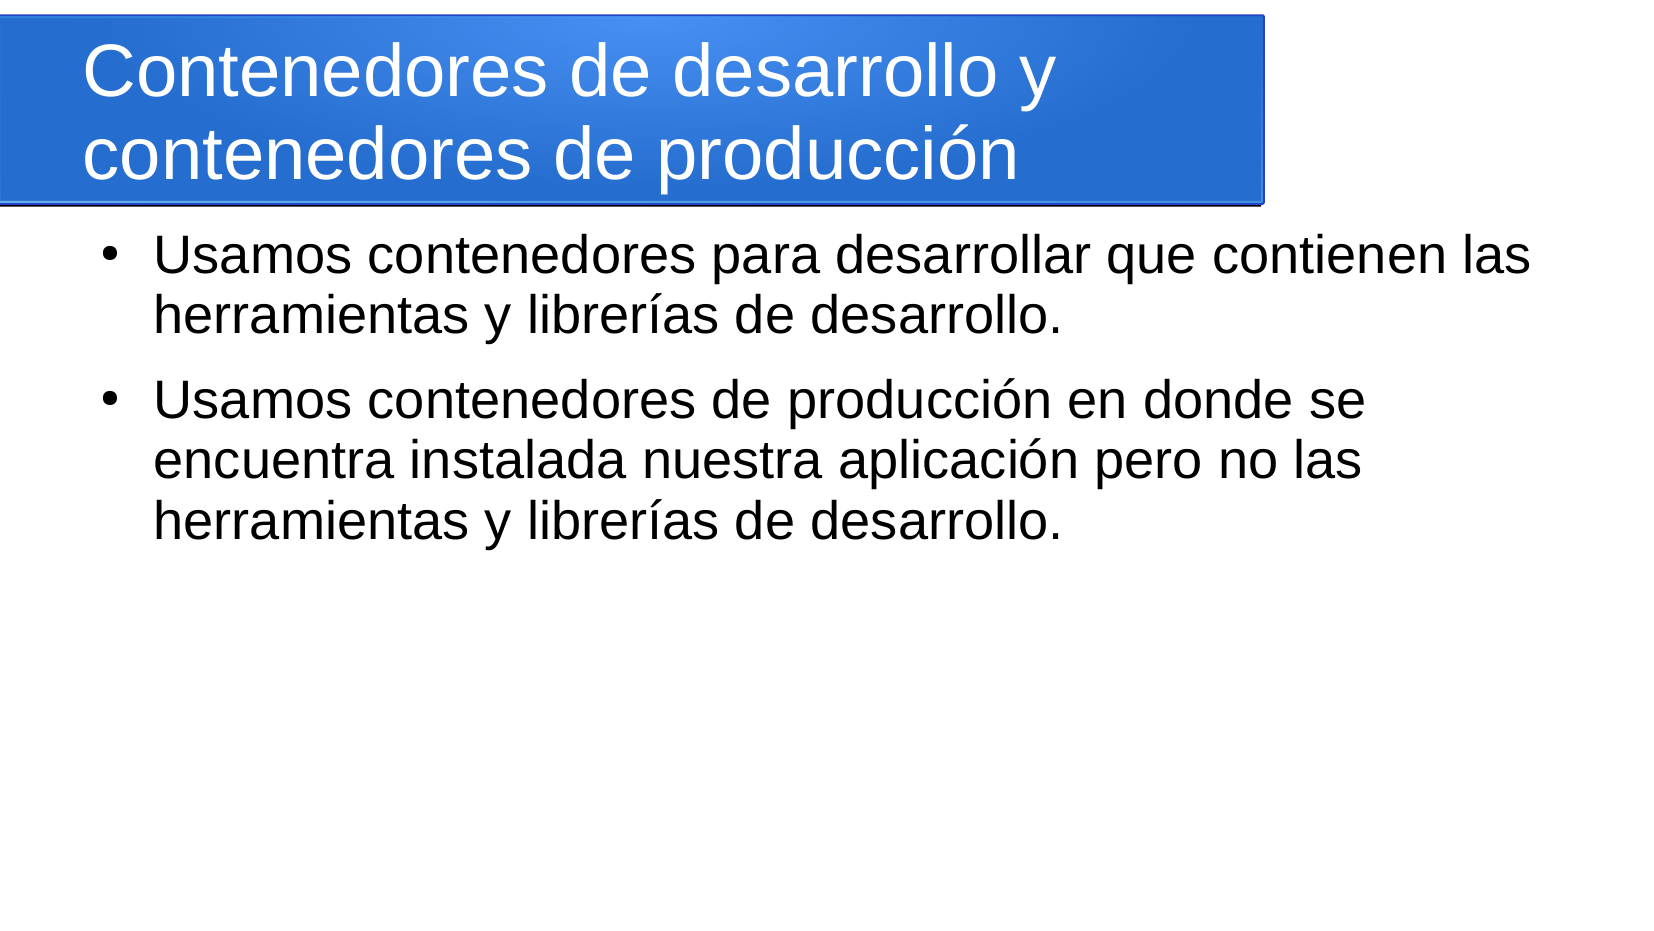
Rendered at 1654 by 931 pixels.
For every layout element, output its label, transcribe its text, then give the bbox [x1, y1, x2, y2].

list Usamos contenedores para desarrollar que contienen las herramientas y librerías de desarrollo. Usamos contenedores de producción en donde se encuentra instalada nuestra aplicación pero no las herramientas y librerías de desarrollo. [82, 224, 1571, 764]
title Contenedores de desarrollo y contenedores de producción [82, 29, 1235, 196]
